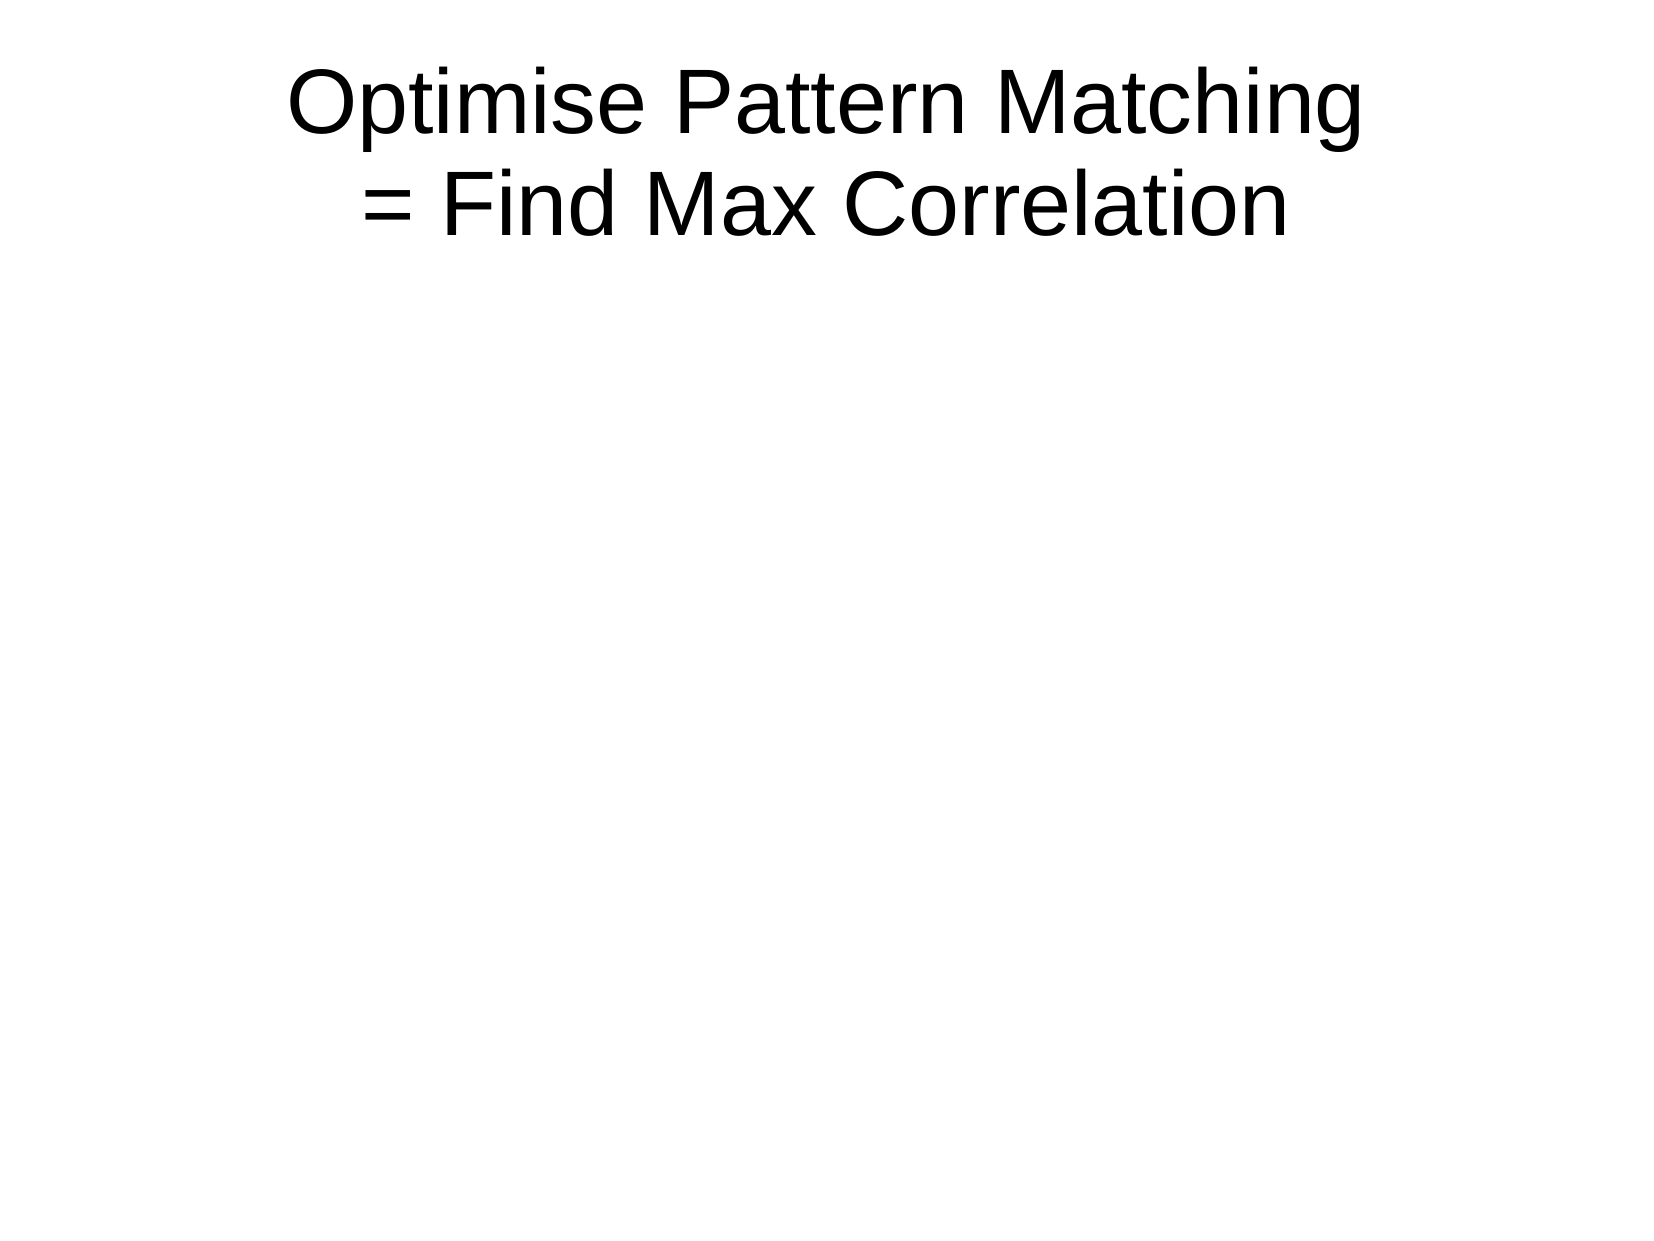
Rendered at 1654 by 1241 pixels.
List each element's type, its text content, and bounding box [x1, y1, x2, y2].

title Optimise Pattern Matching = Find Max Correlation [82, 49, 1571, 257]
